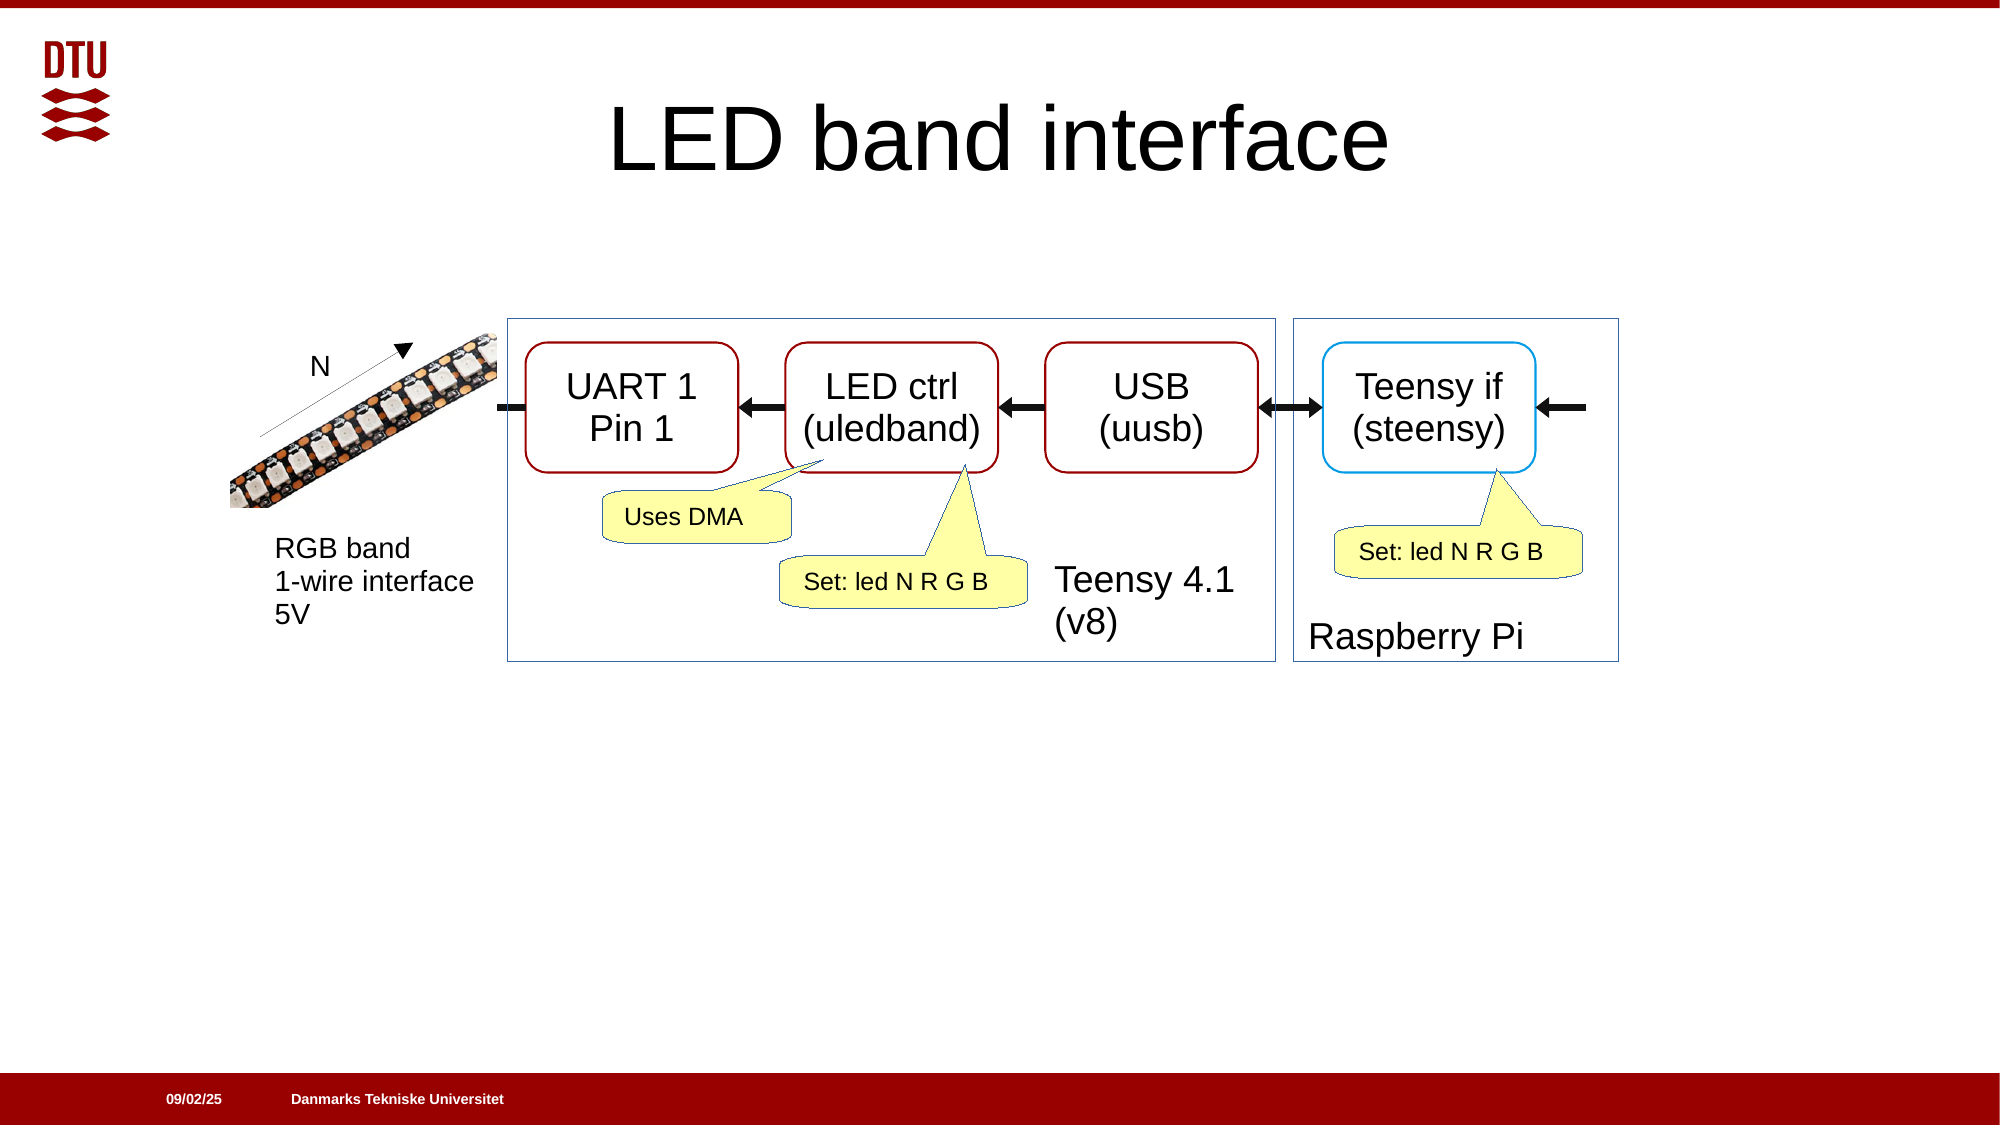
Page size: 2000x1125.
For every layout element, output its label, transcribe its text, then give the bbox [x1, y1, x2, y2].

text_box LED ctrl (uledband) [785, 342, 999, 473]
text_box Set: led N R G B [779, 464, 1028, 609]
text_box Uses DMA [602, 459, 824, 544]
text_box Set: led N R G B [1334, 468, 1583, 579]
text_box RGB band 1-wire interface 5V [259, 524, 490, 638]
text_box Teensy 4.1 (v8) [1039, 550, 1261, 650]
text_box USB (uusb) [1045, 342, 1258, 473]
picture [230, 330, 497, 508]
text_box UART 1 Pin 1 [525, 342, 739, 473]
title LED band interface [99, 44, 1900, 233]
text_box N [295, 342, 346, 391]
text_box Teensy if (steensy) [1322, 342, 1536, 473]
text_box Raspberry Pi [1293, 608, 1540, 666]
